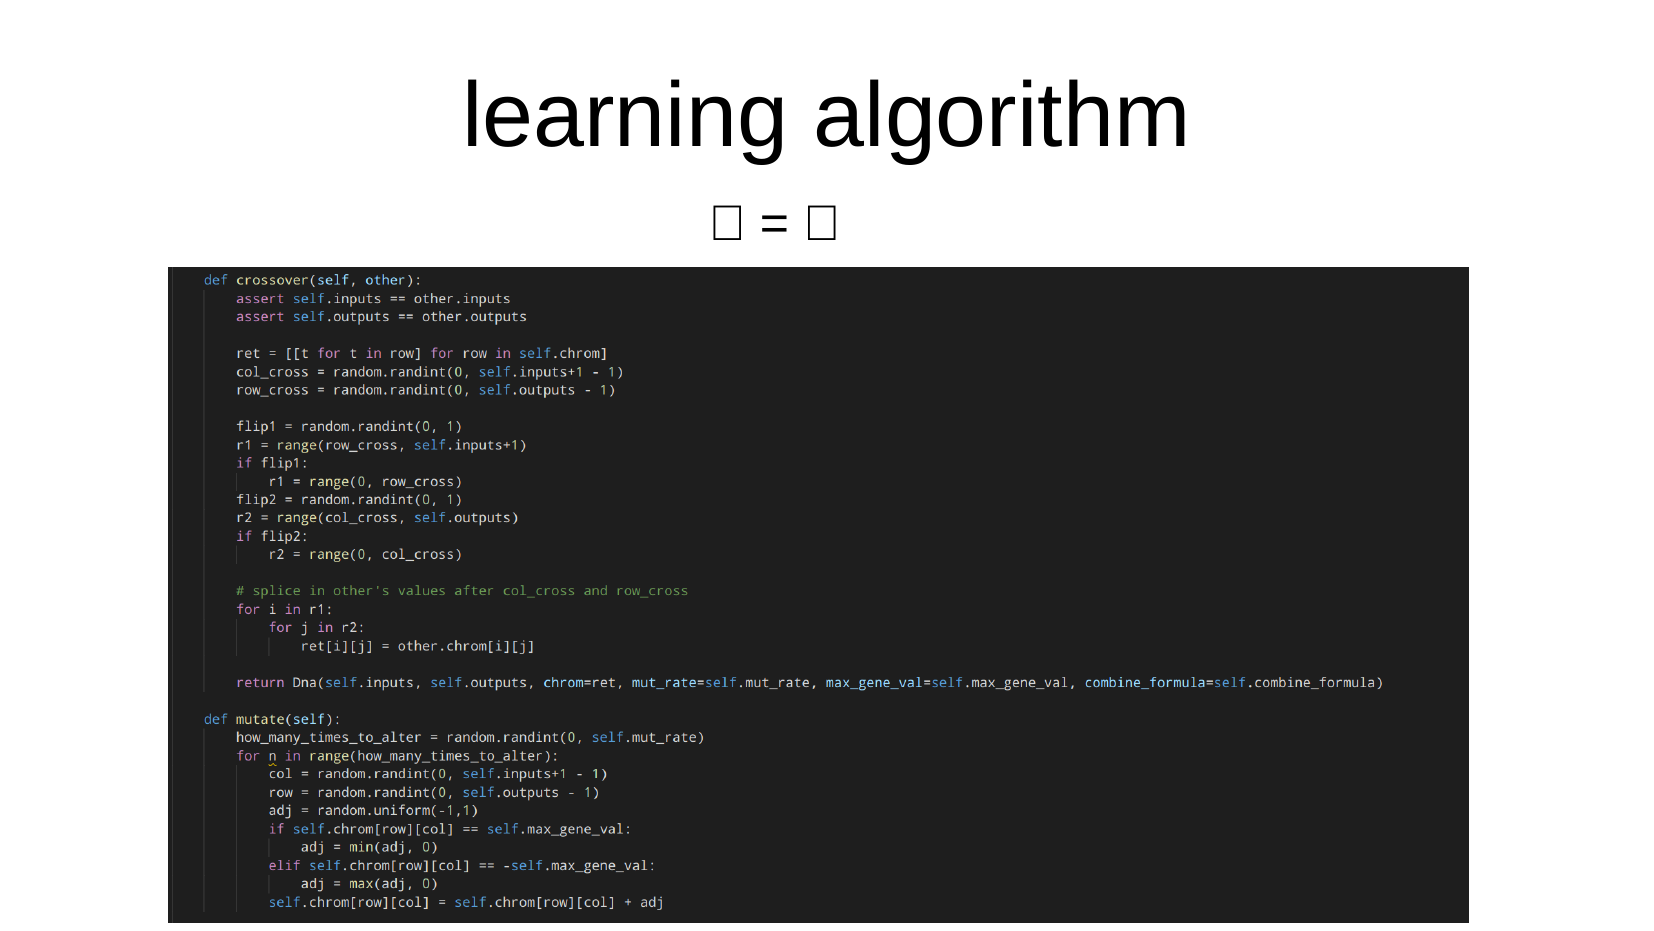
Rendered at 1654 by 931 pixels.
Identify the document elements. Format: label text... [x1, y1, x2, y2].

title learning algorithm [82, 37, 1571, 193]
text_box 🧠 = 🧬 [658, 188, 969, 357]
picture [168, 267, 1469, 923]
